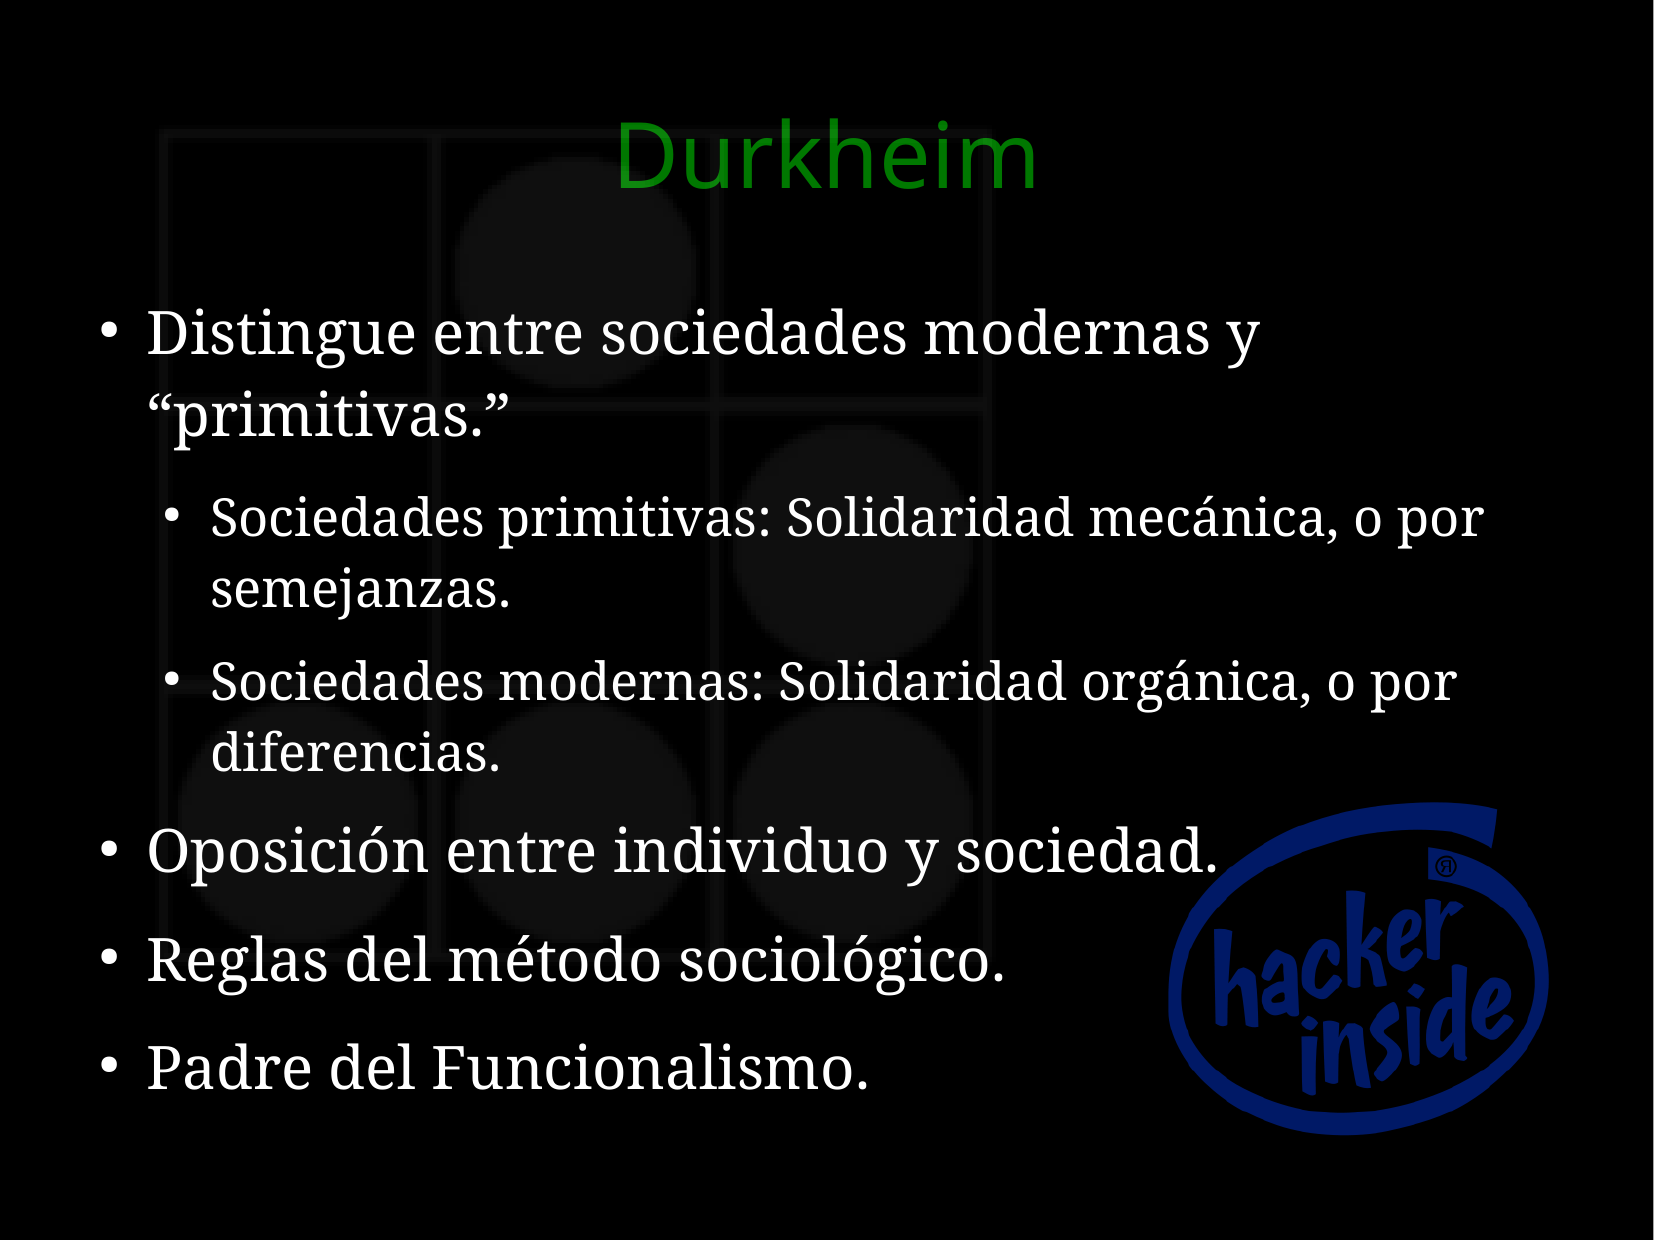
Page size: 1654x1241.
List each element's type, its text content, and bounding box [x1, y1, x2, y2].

picture [118, 88, 1034, 290]
list Distingue entre sociedades modernas y “primitivas.” Sociedades primitivas: Solidaridad mecánica, o por semejanzas. Sociedades modernas: Solidaridad orgánica, o por diferencias. Oposición entre individuo y sociedad. Reglas del método sociológico. Padre del Funcionalismo. [82, 290, 1571, 1109]
picture [1151, 1109, 1565, 1152]
title Durkheim [82, 49, 1571, 257]
